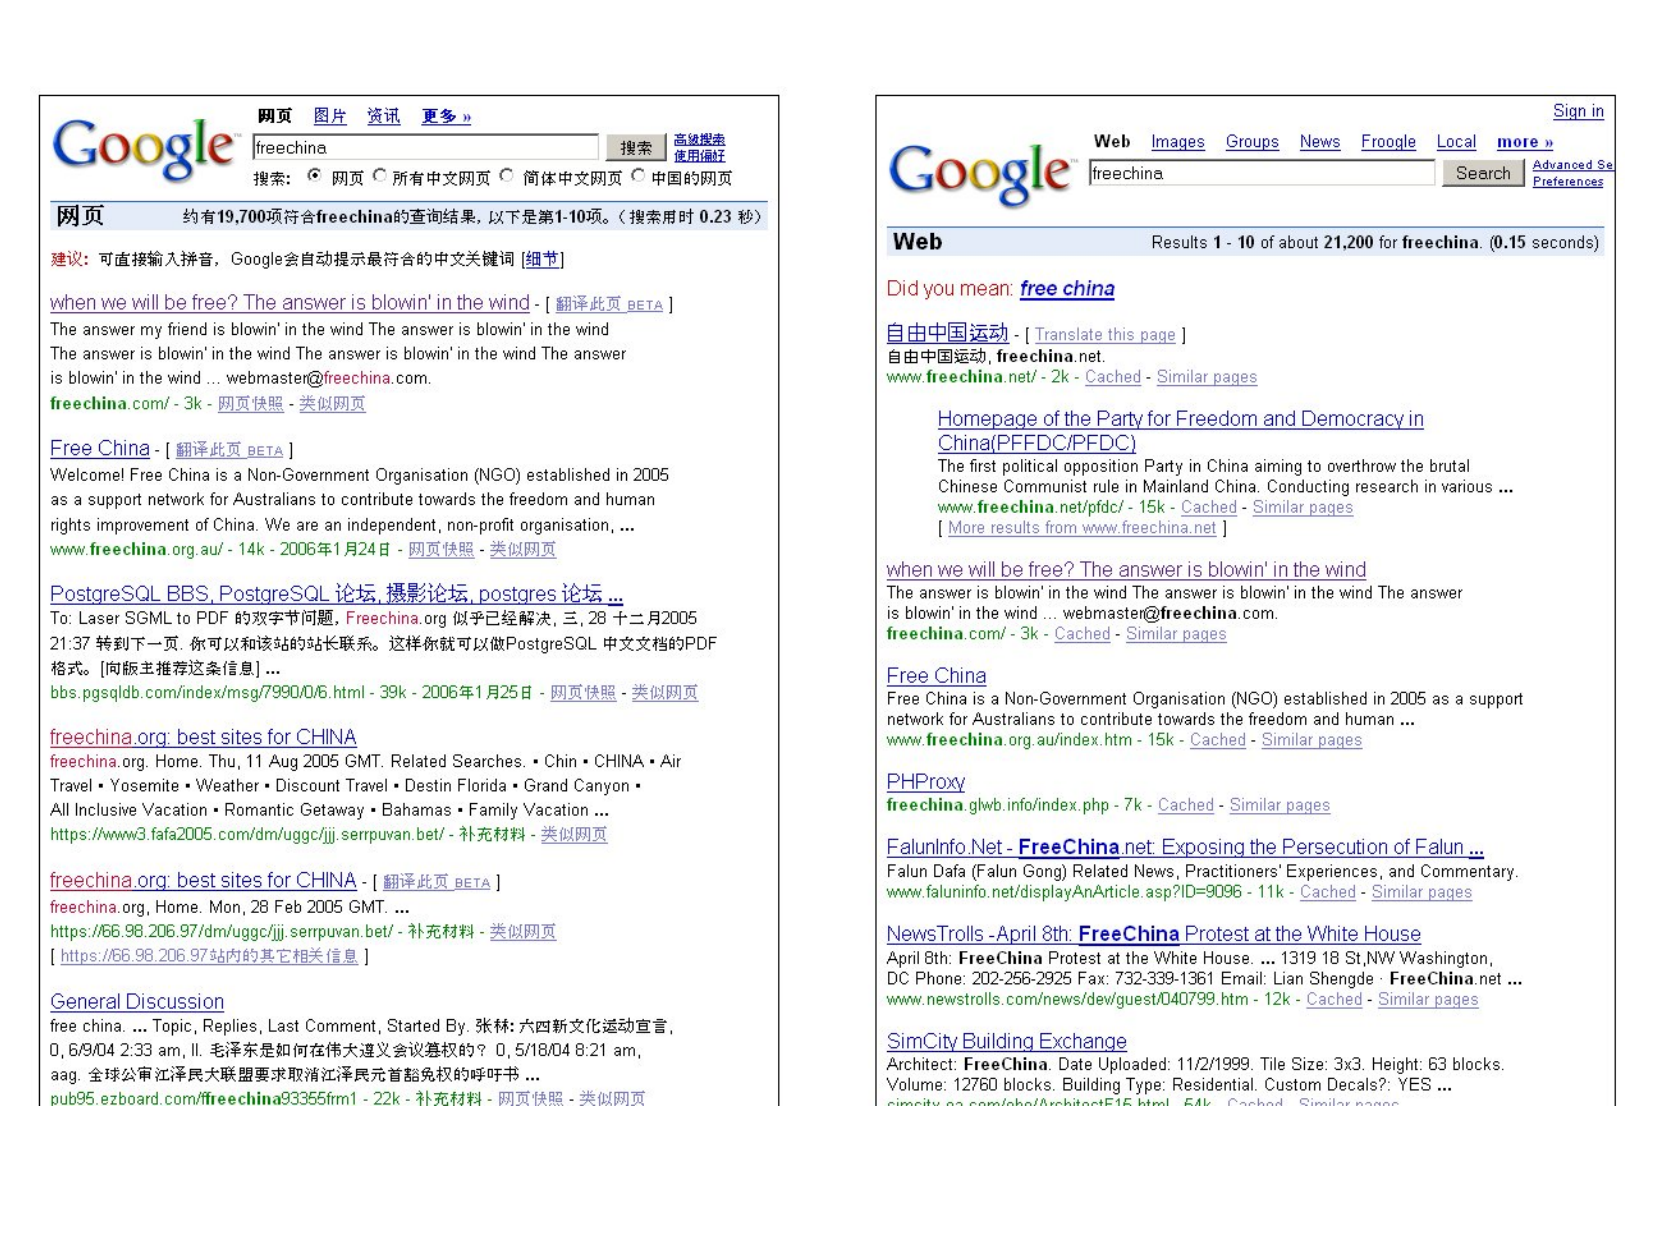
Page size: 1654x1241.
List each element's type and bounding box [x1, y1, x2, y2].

picture [30, 86, 1625, 1107]
